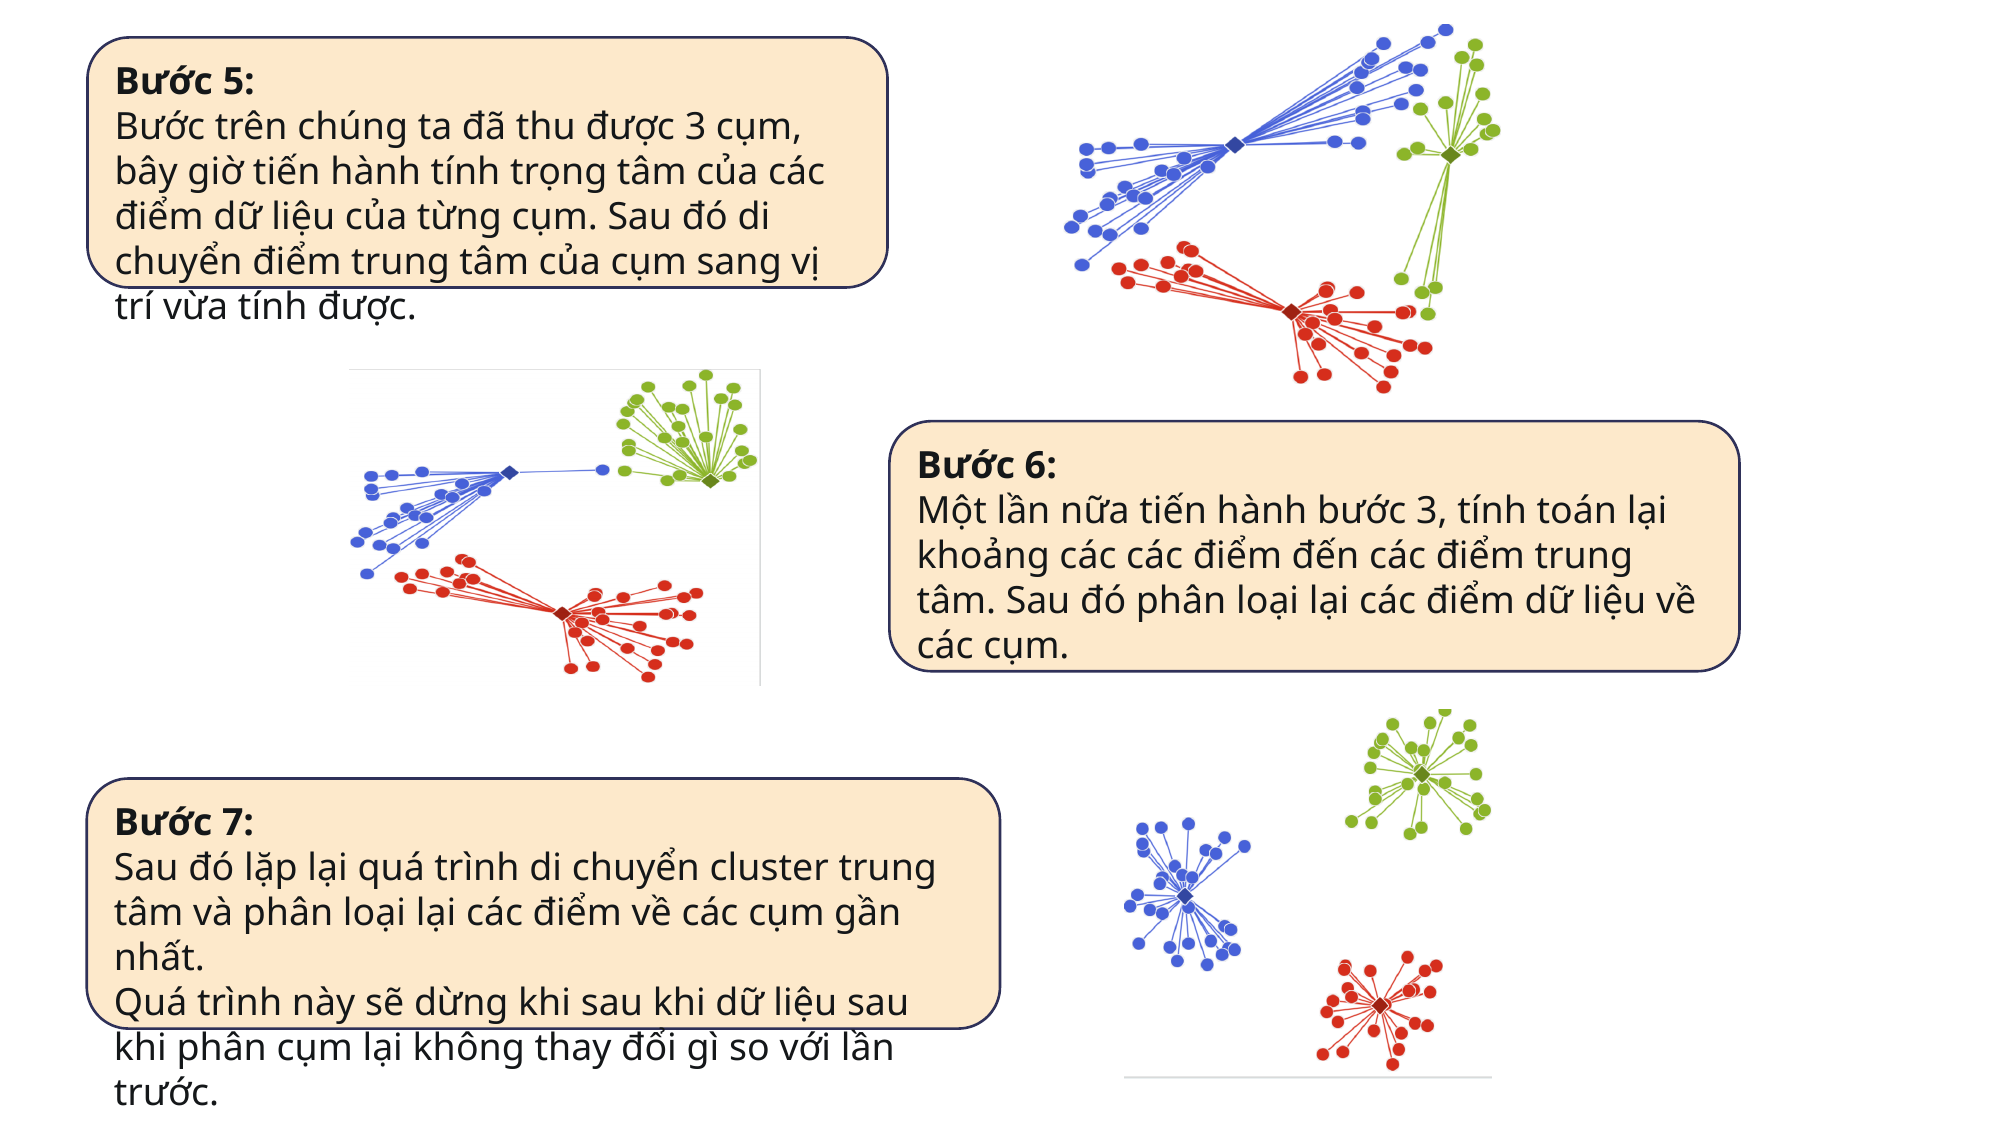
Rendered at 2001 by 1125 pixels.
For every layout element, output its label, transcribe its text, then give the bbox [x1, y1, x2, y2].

text_box Bước 7: Sau đó lặp lại quá trình di chuyển cluster trung tâm và phân loại lại các điểm về các cụm gần nhất. Quá trình này sẽ dừng khi sau khi dữ liệu sau khi phân cụm lại không thay đổi gì so với lần trước. [86, 778, 1000, 1029]
text_box Bước 5: Bước trên chúng ta đã thu được 3 cụm, bây giờ tiến hành tính trọng tâm của các điểm dữ liệu của từng cụm. Sau đó di chuyển điểm trung tâm của cụm sang vị trí vừa tính được. [87, 37, 888, 288]
picture [1124, 709, 1492, 1079]
text_box Bước 6: Một lần nữa tiến hành bước 3, tính toán lại khoảng các các điểm đến các điểm trung tâm. Sau đó phân loại lại các điểm dữ liệu về các cụm. [889, 421, 1740, 672]
picture [349, 369, 761, 686]
picture [1062, 24, 1501, 397]
